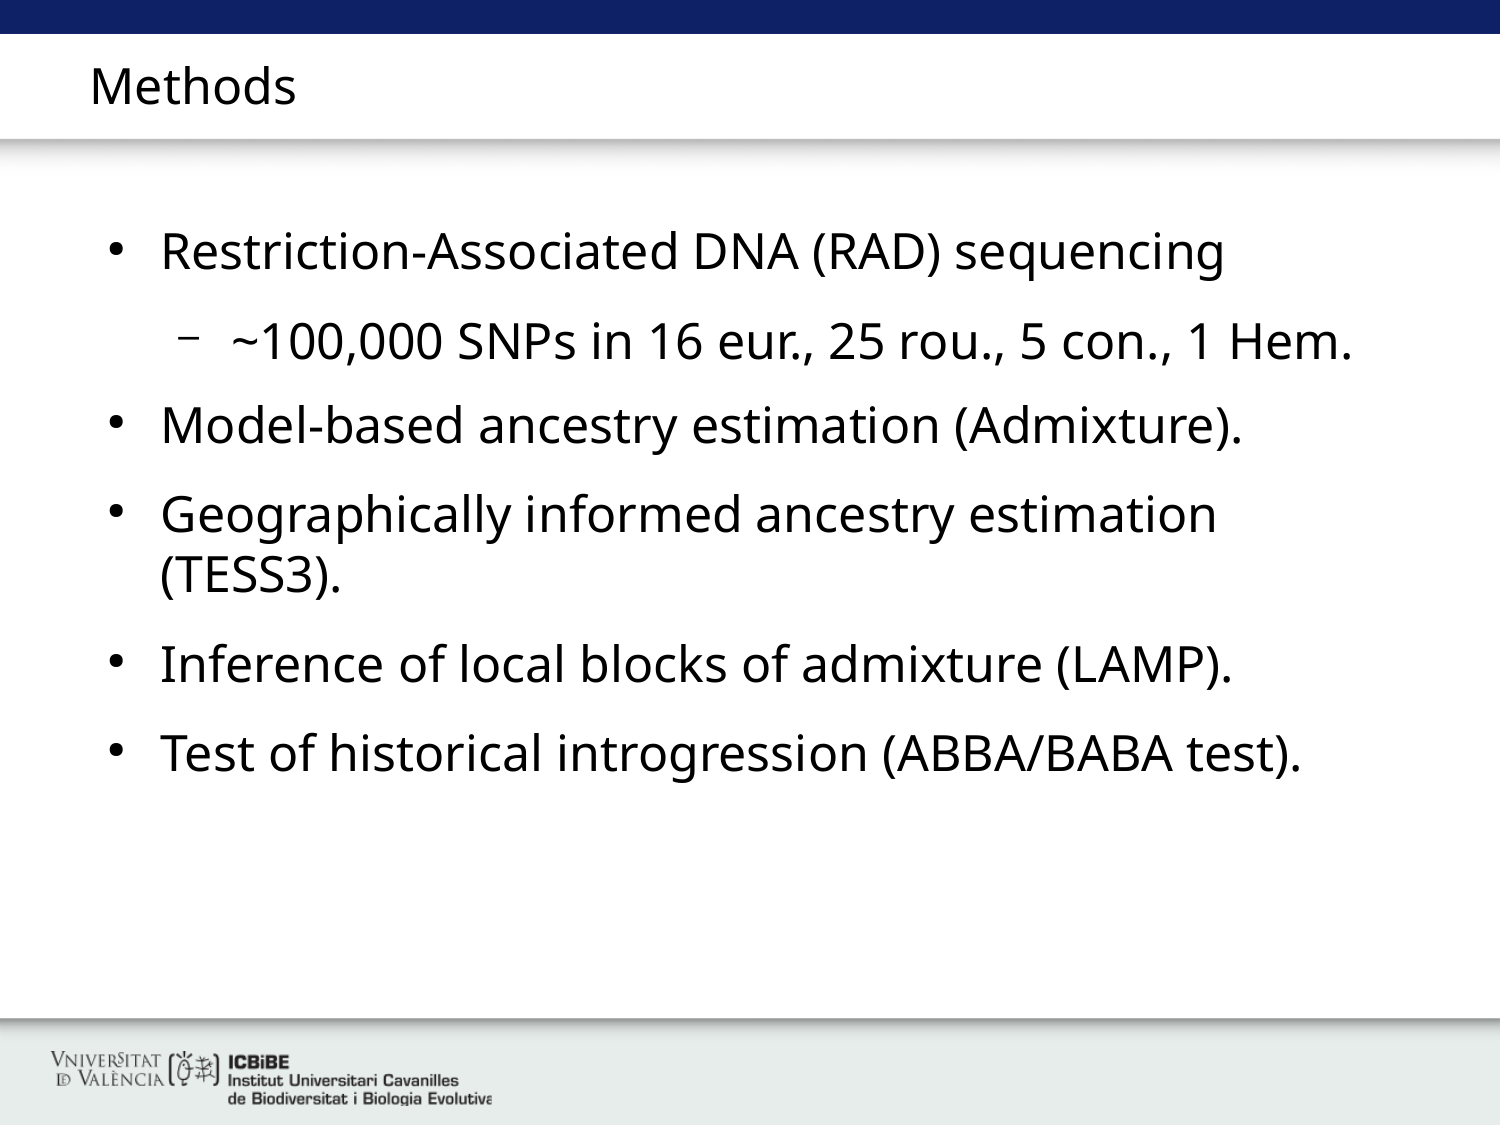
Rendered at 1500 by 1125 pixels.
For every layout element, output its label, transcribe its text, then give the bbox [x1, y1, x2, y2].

list Methods [75, 47, 825, 110]
picture [0, 1018, 1500, 1125]
picture [0, 0, 1500, 214]
list Restriction-Associated DNA (RAD) sequencing ~100,000 SNPs in 16 eur., 25 rou., 5 con., 1 Hem. Model-based ancestry estimation (Admixture). Geographically informed ancestry estimation (TESS3). Inference of local blocks of admixture (LAMP). Test of historical introgression (ABBA/BABA test). [75, 212, 1425, 955]
